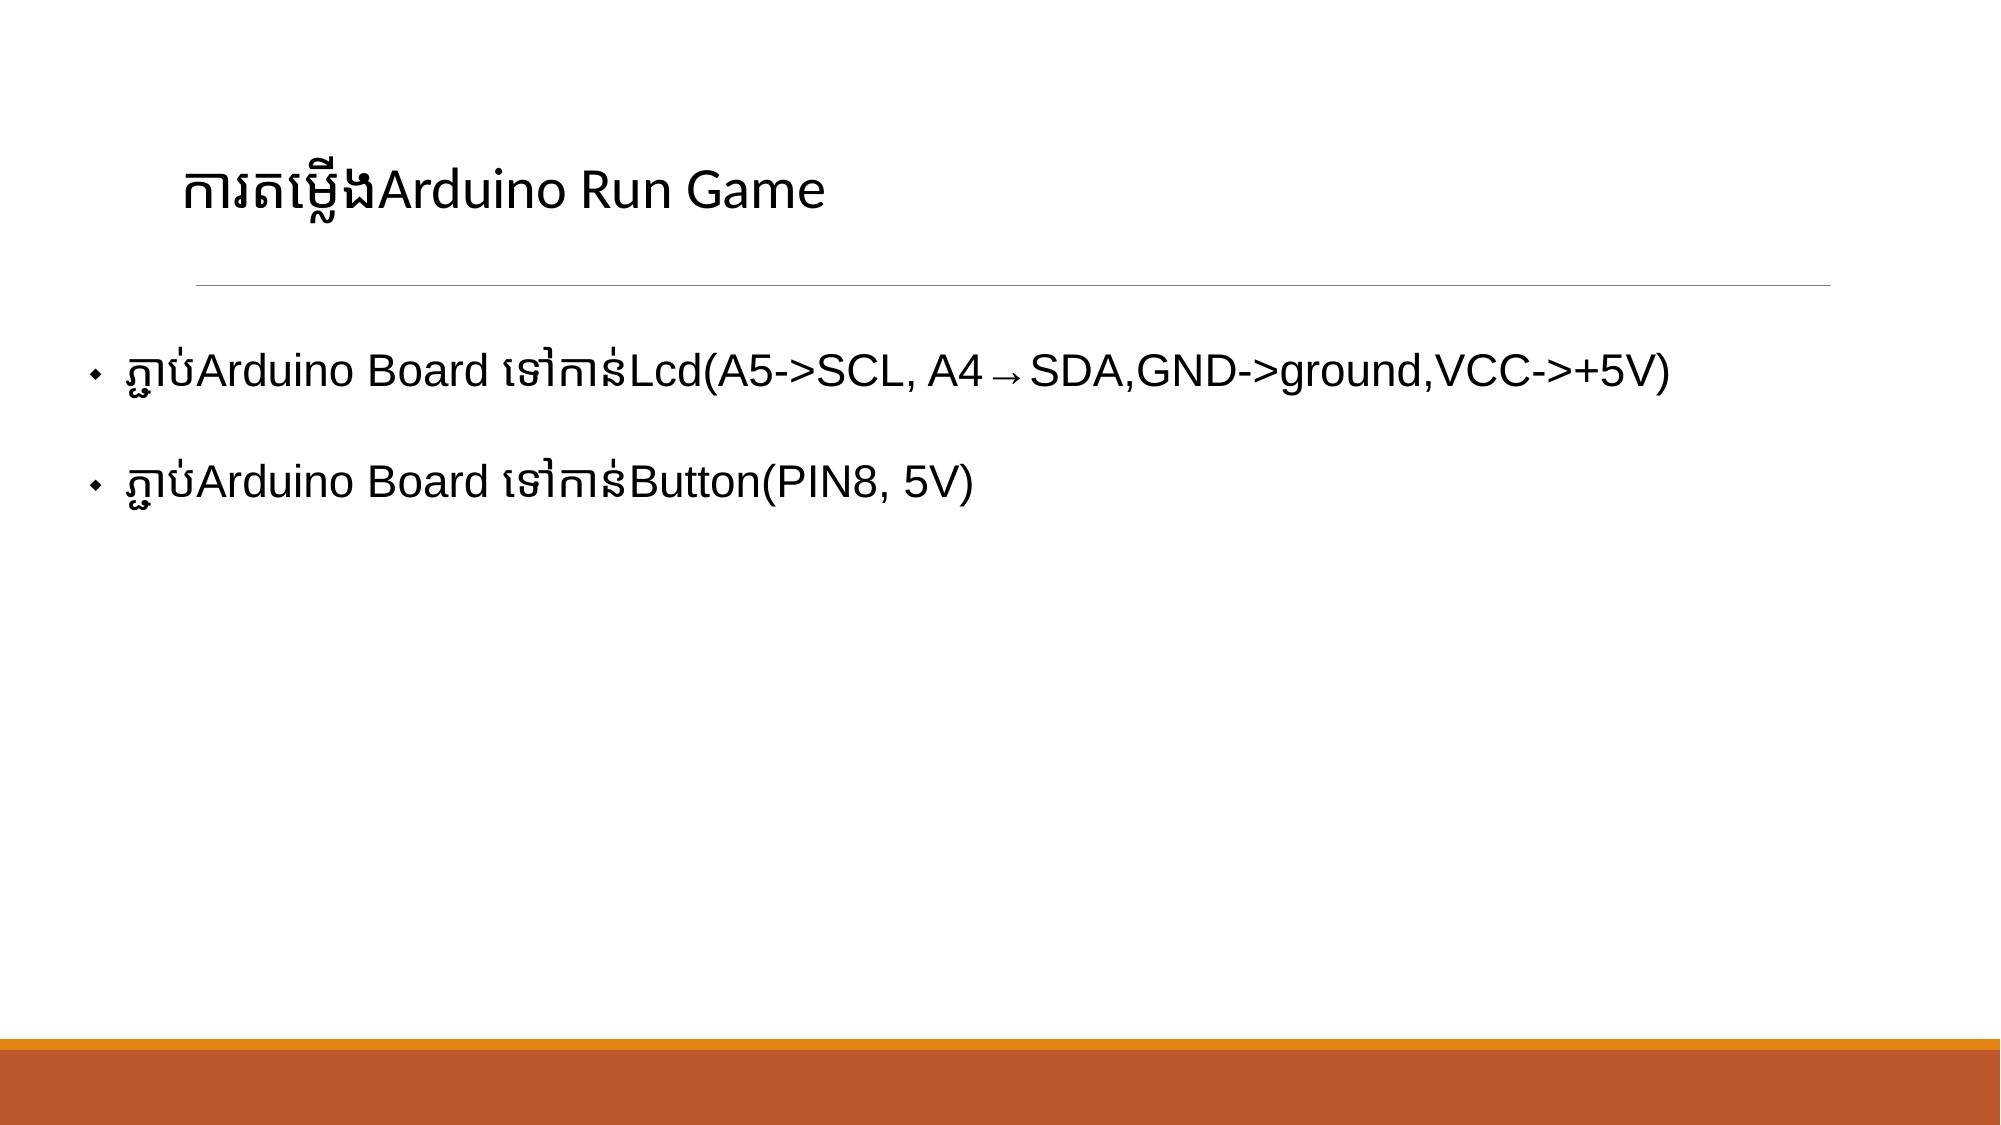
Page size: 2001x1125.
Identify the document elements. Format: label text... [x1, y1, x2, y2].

text_box ភ្ជាប់Arduino Board ទៅកាន់Lcd(A5->SCL, A4→SDA,GND->ground,VCC->+5V) ភ្ជាប់Arduino Board ទៅកាន់Button(PIN8, 5V) [75, 337, 1951, 1051]
title ការតម្លើងArduino Run Game [180, 75, 1830, 313]
